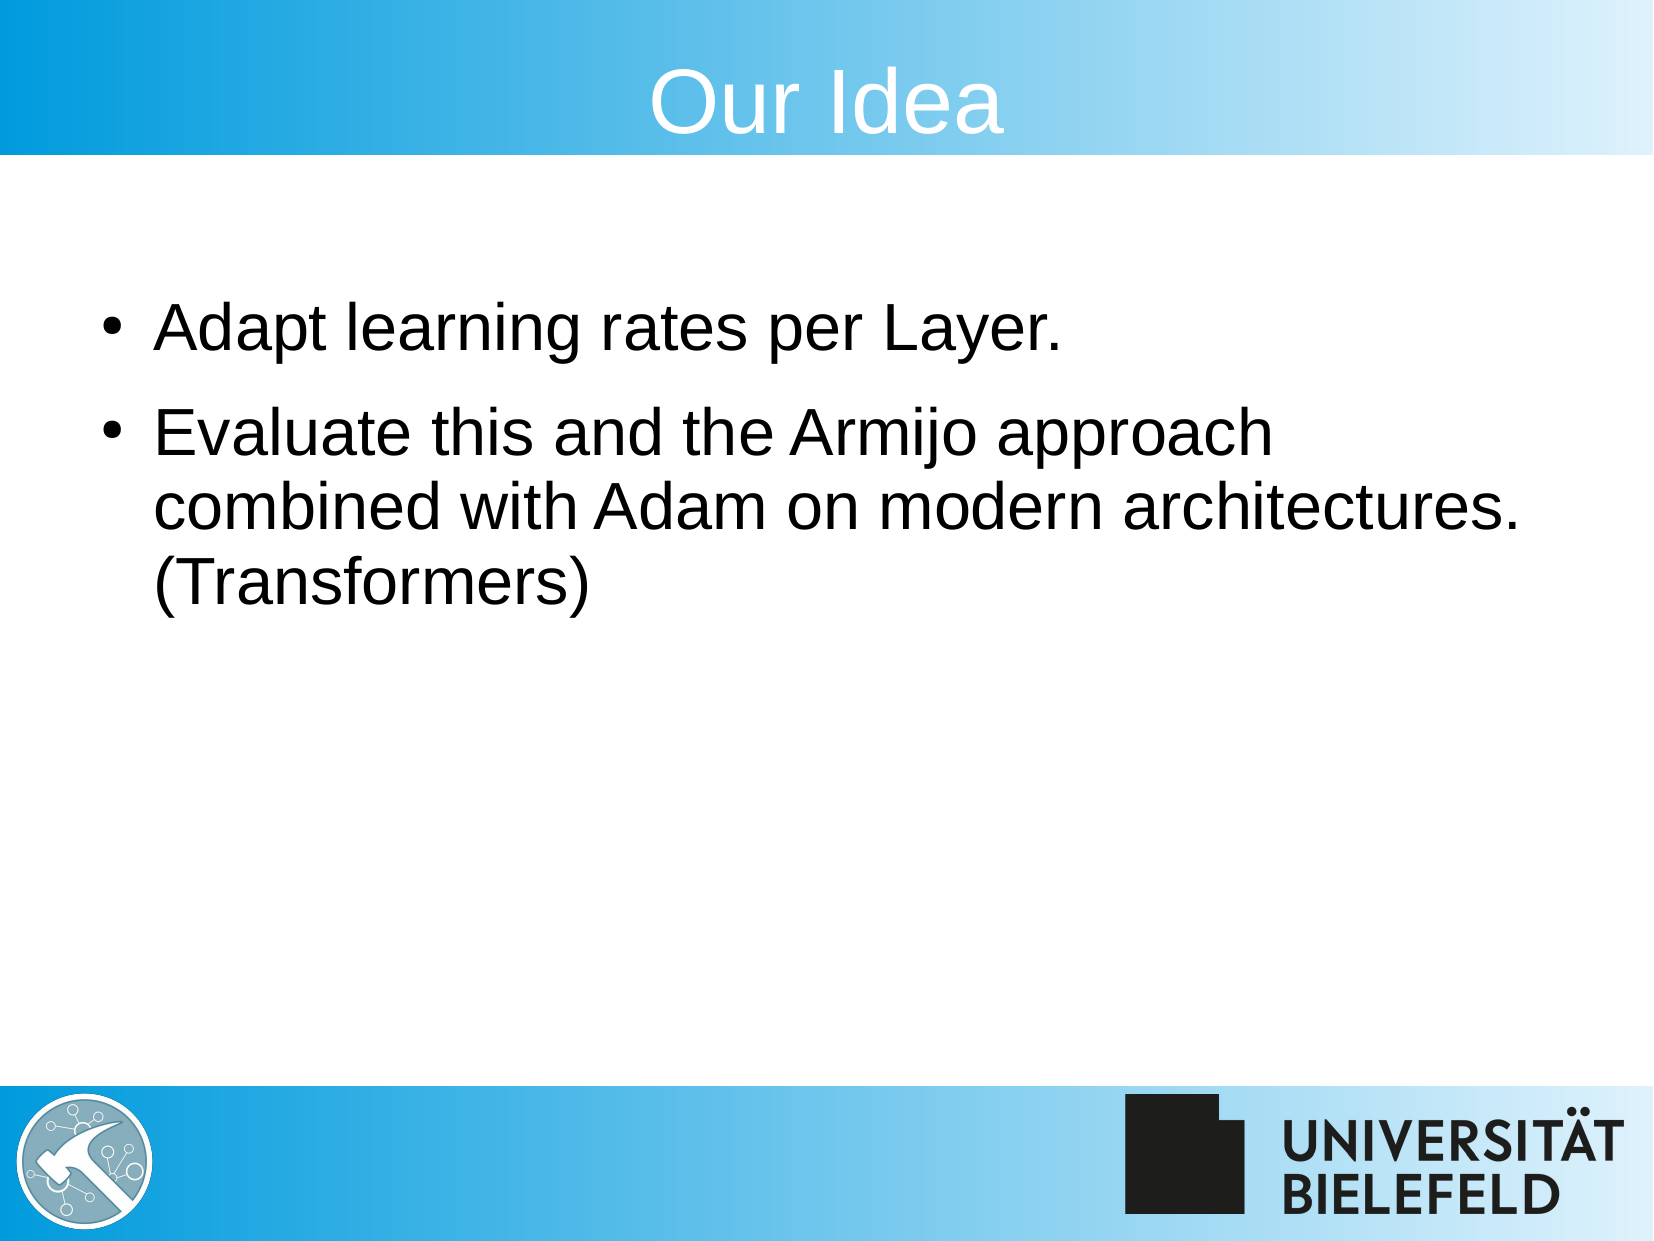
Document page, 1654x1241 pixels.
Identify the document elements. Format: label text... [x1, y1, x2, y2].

list Adapt learning rates per Layer. Evaluate this and the Armijo approach combined with Adam on modern architectures. (Transformers) [82, 290, 1571, 1010]
title Our Idea [82, 49, 1571, 155]
picture [1125, 1094, 1624, 1214]
picture [17, 1086, 153, 1241]
